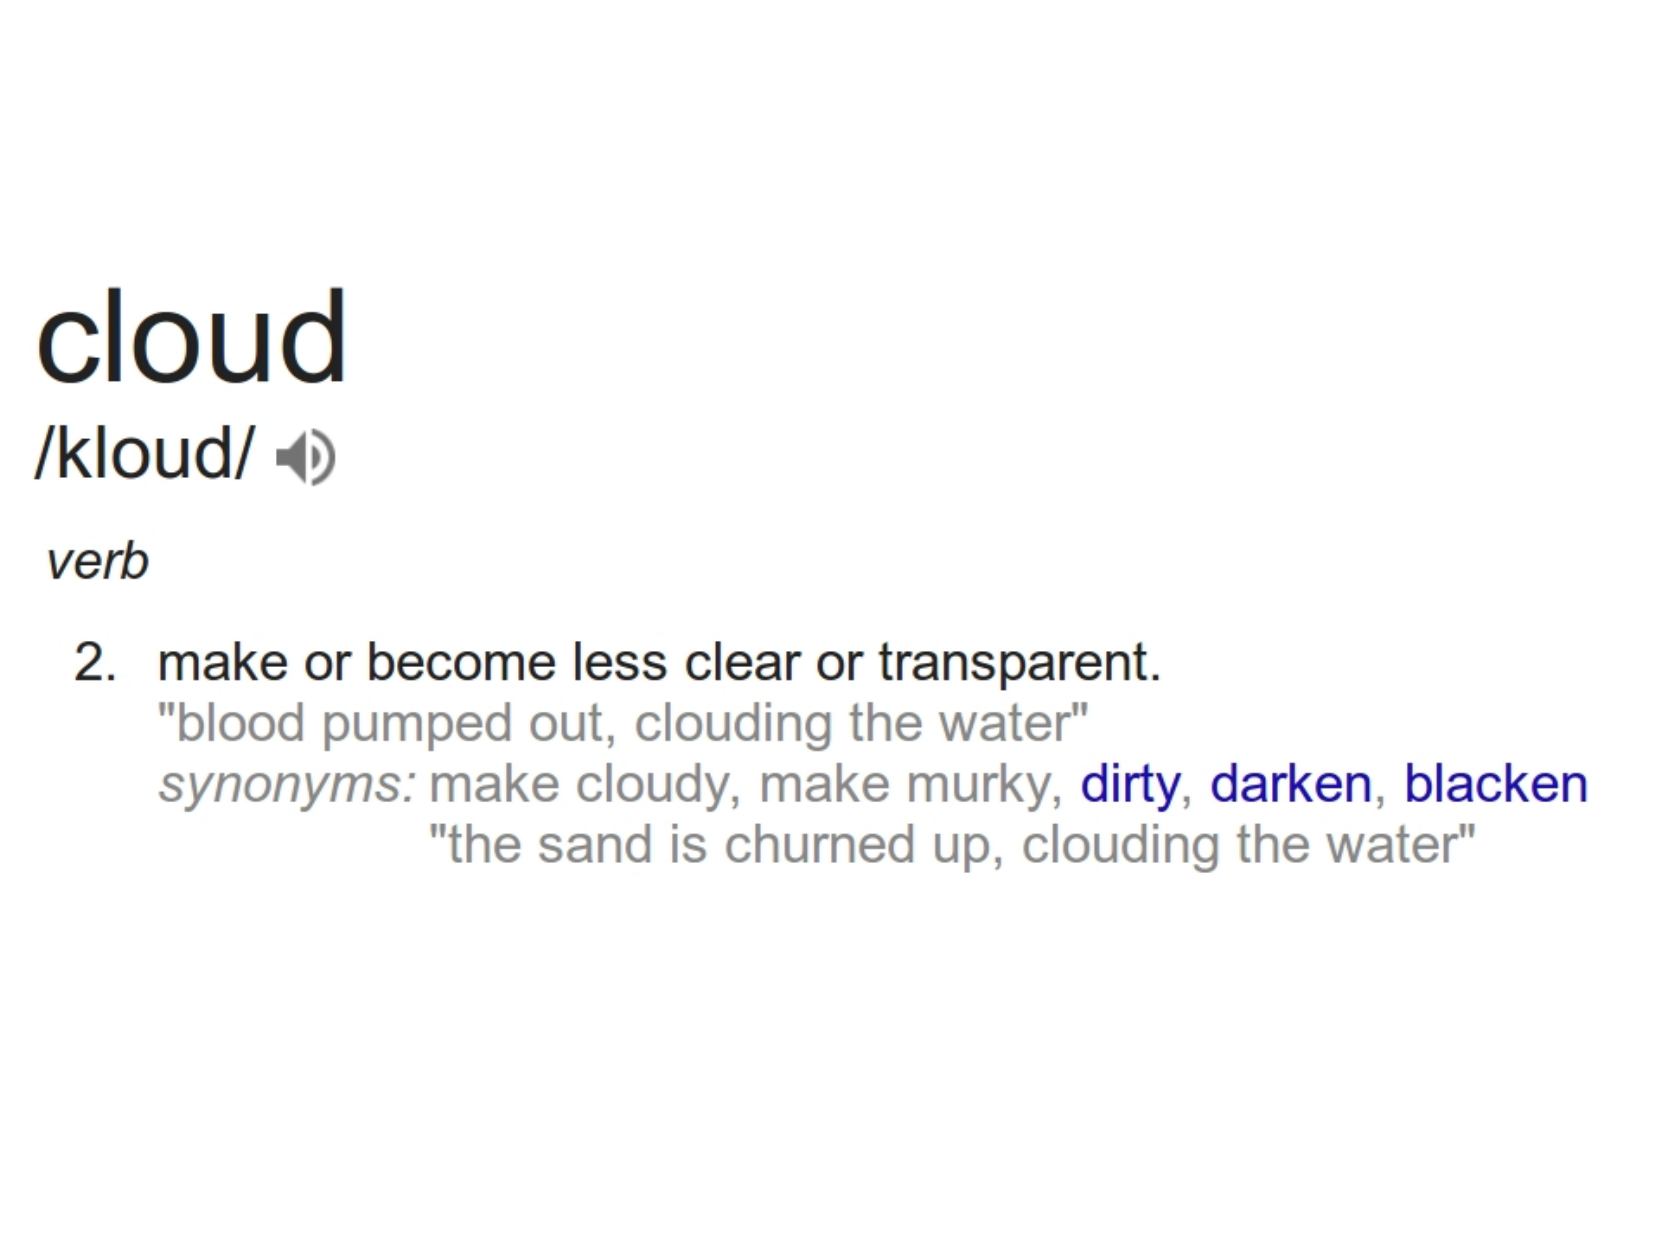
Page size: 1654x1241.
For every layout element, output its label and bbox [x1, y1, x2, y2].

picture [0, 282, 1654, 901]
